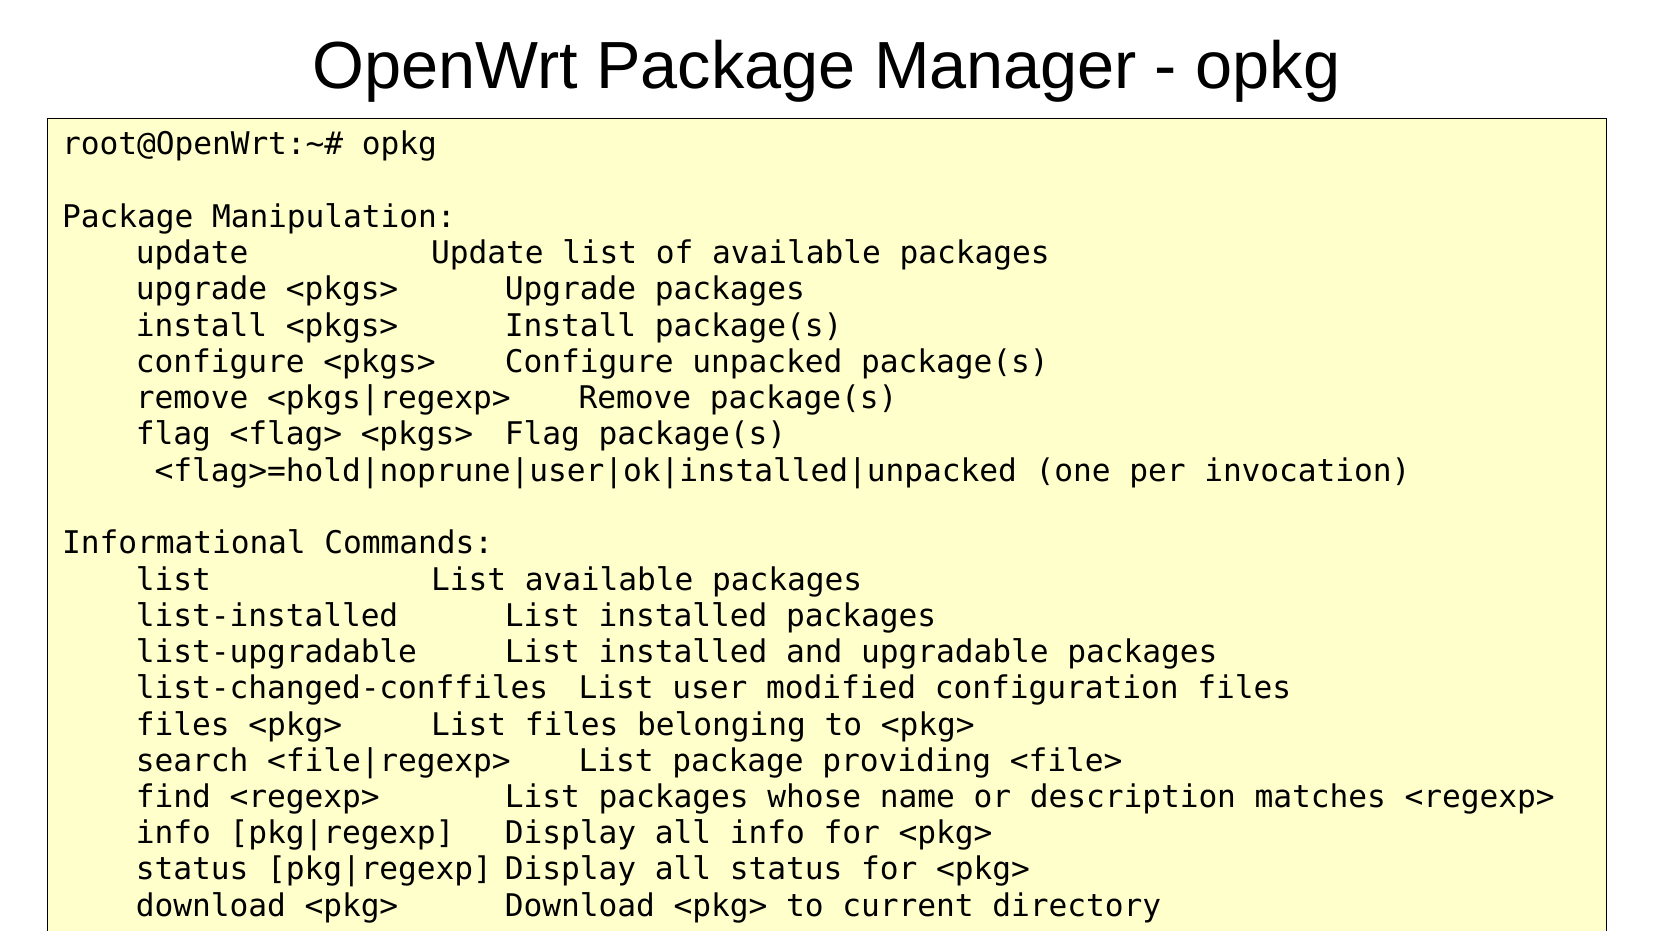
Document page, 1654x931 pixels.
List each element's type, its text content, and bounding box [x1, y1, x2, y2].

title OpenWrt Package Manager - opkg [82, 28, 1571, 104]
table_header root@OpenWrt:~# opkg Package Manipulation: update Update list of available packages upgrade <pkgs> Upgrade packages install <pkgs> Install package(s) configure <pkgs> Configure unpacked package(s) remove <pkgs|regexp> Remove package(s) flag <flag> <pkgs> Flag package(s) <flag>=hold|noprune|user|ok|installed|unpacked (one per invocation) Informational Commands: list List available packages list-installed List installed packages list-upgradable List installed and upgradable packages list-changed-conffiles List user modified configuration files files <pkg> List files belonging to <pkg> search <file|regexp> List package providing <file> find <regexp> List packages whose name or description matches <regexp> info [pkg|regexp] Display all info for <pkg> status [pkg|regexp] Display all status for <pkg> download <pkg> Download <pkg> to current directory [48, 119, 1606, 931]
